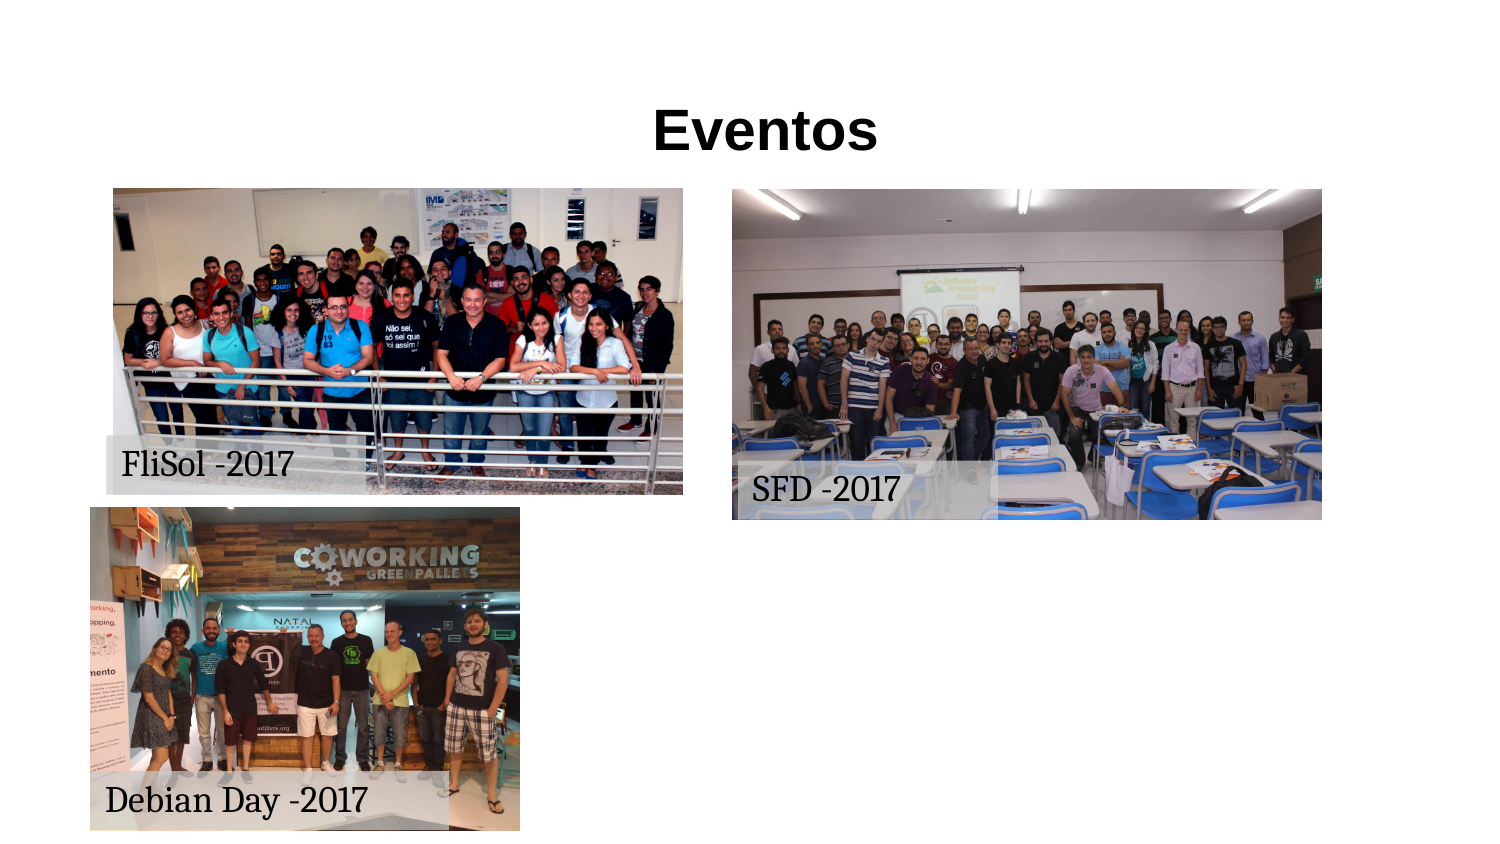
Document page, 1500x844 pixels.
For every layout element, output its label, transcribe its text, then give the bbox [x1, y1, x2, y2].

picture [90, 507, 520, 831]
title Eventos [66, 83, 1465, 178]
picture [113, 188, 683, 495]
text_box SFD -2017 [738, 460, 999, 520]
text_box Debian Day -2017 [90, 771, 449, 831]
text_box FliSol -2017 [106, 435, 367, 495]
picture [732, 189, 1322, 520]
